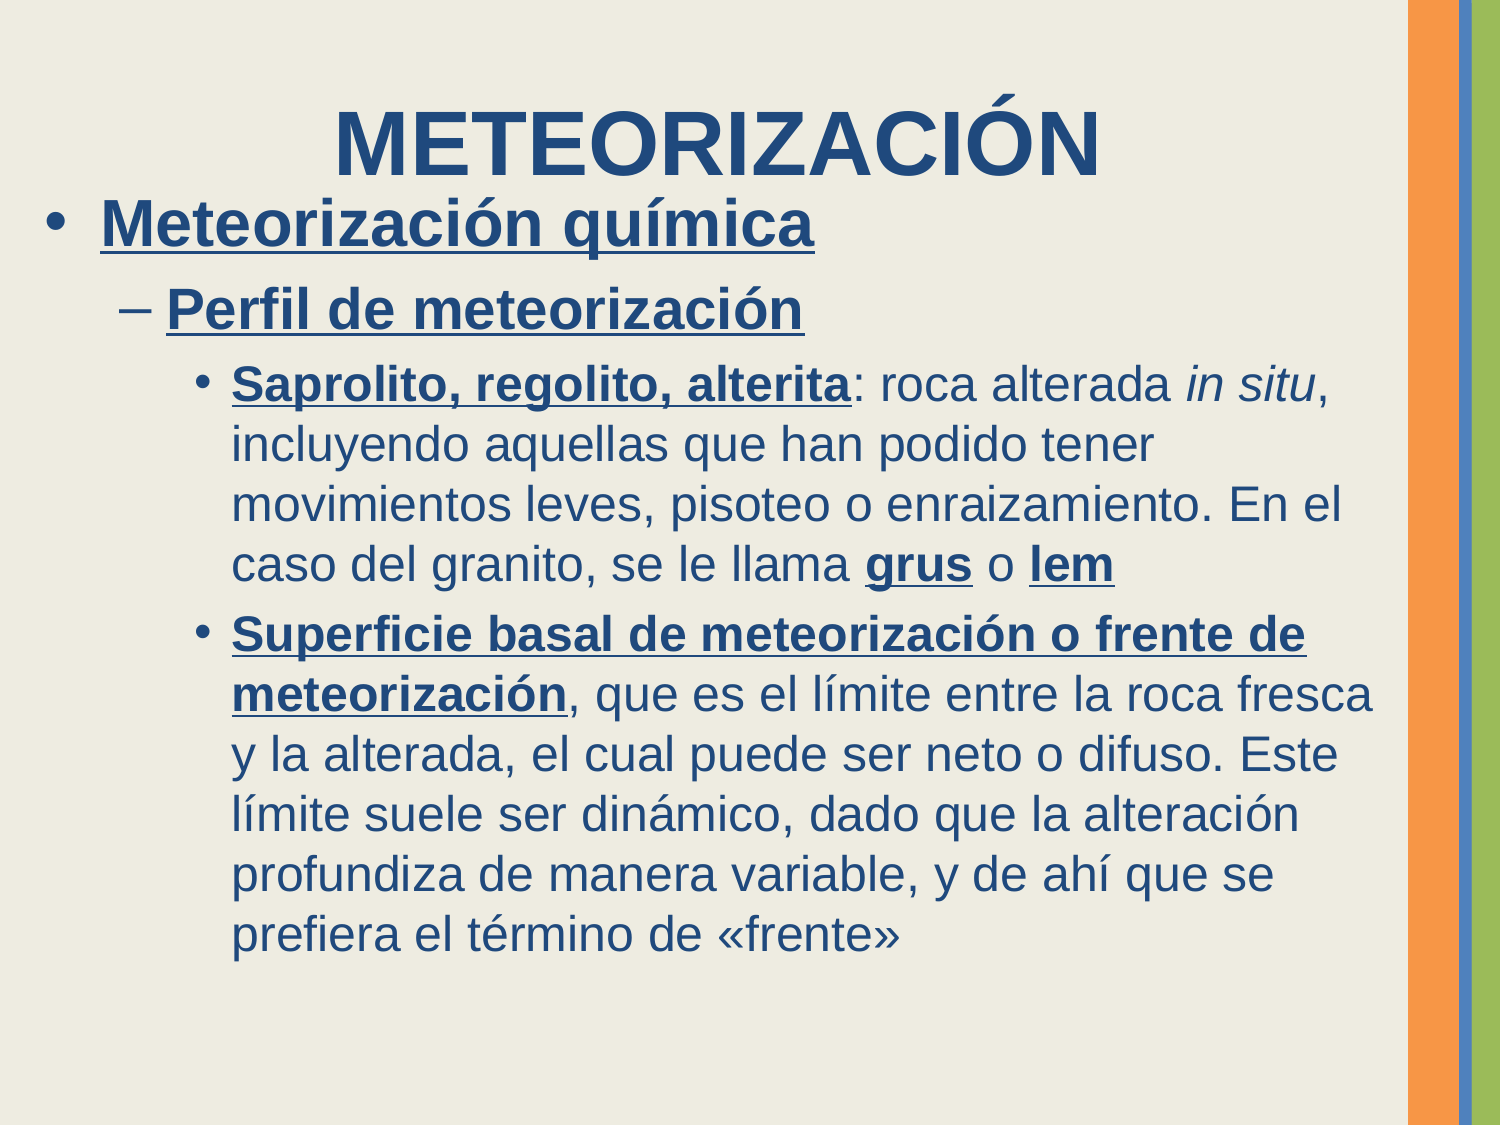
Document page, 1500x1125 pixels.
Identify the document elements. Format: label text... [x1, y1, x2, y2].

list Meteorización química Perfil de meteorización Saprolito, regolito, alterita: roca alterada in situ, incluyendo aquellas que han podido tener movimientos leves, pisoteo o enraizamiento. En el caso del granito, se le llama grus o lem Superficie basal de meteorización o frente de meteorización, que es el límite entre la roca fresca y la alterada, el cual puede ser neto o difuso. Este límite suele ser dinámico, dado que la alteración profundiza de manera variable, y de ahí que se prefiera el término de «frente» [29, 172, 1408, 1102]
title meteorización [29, 45, 1408, 172]
